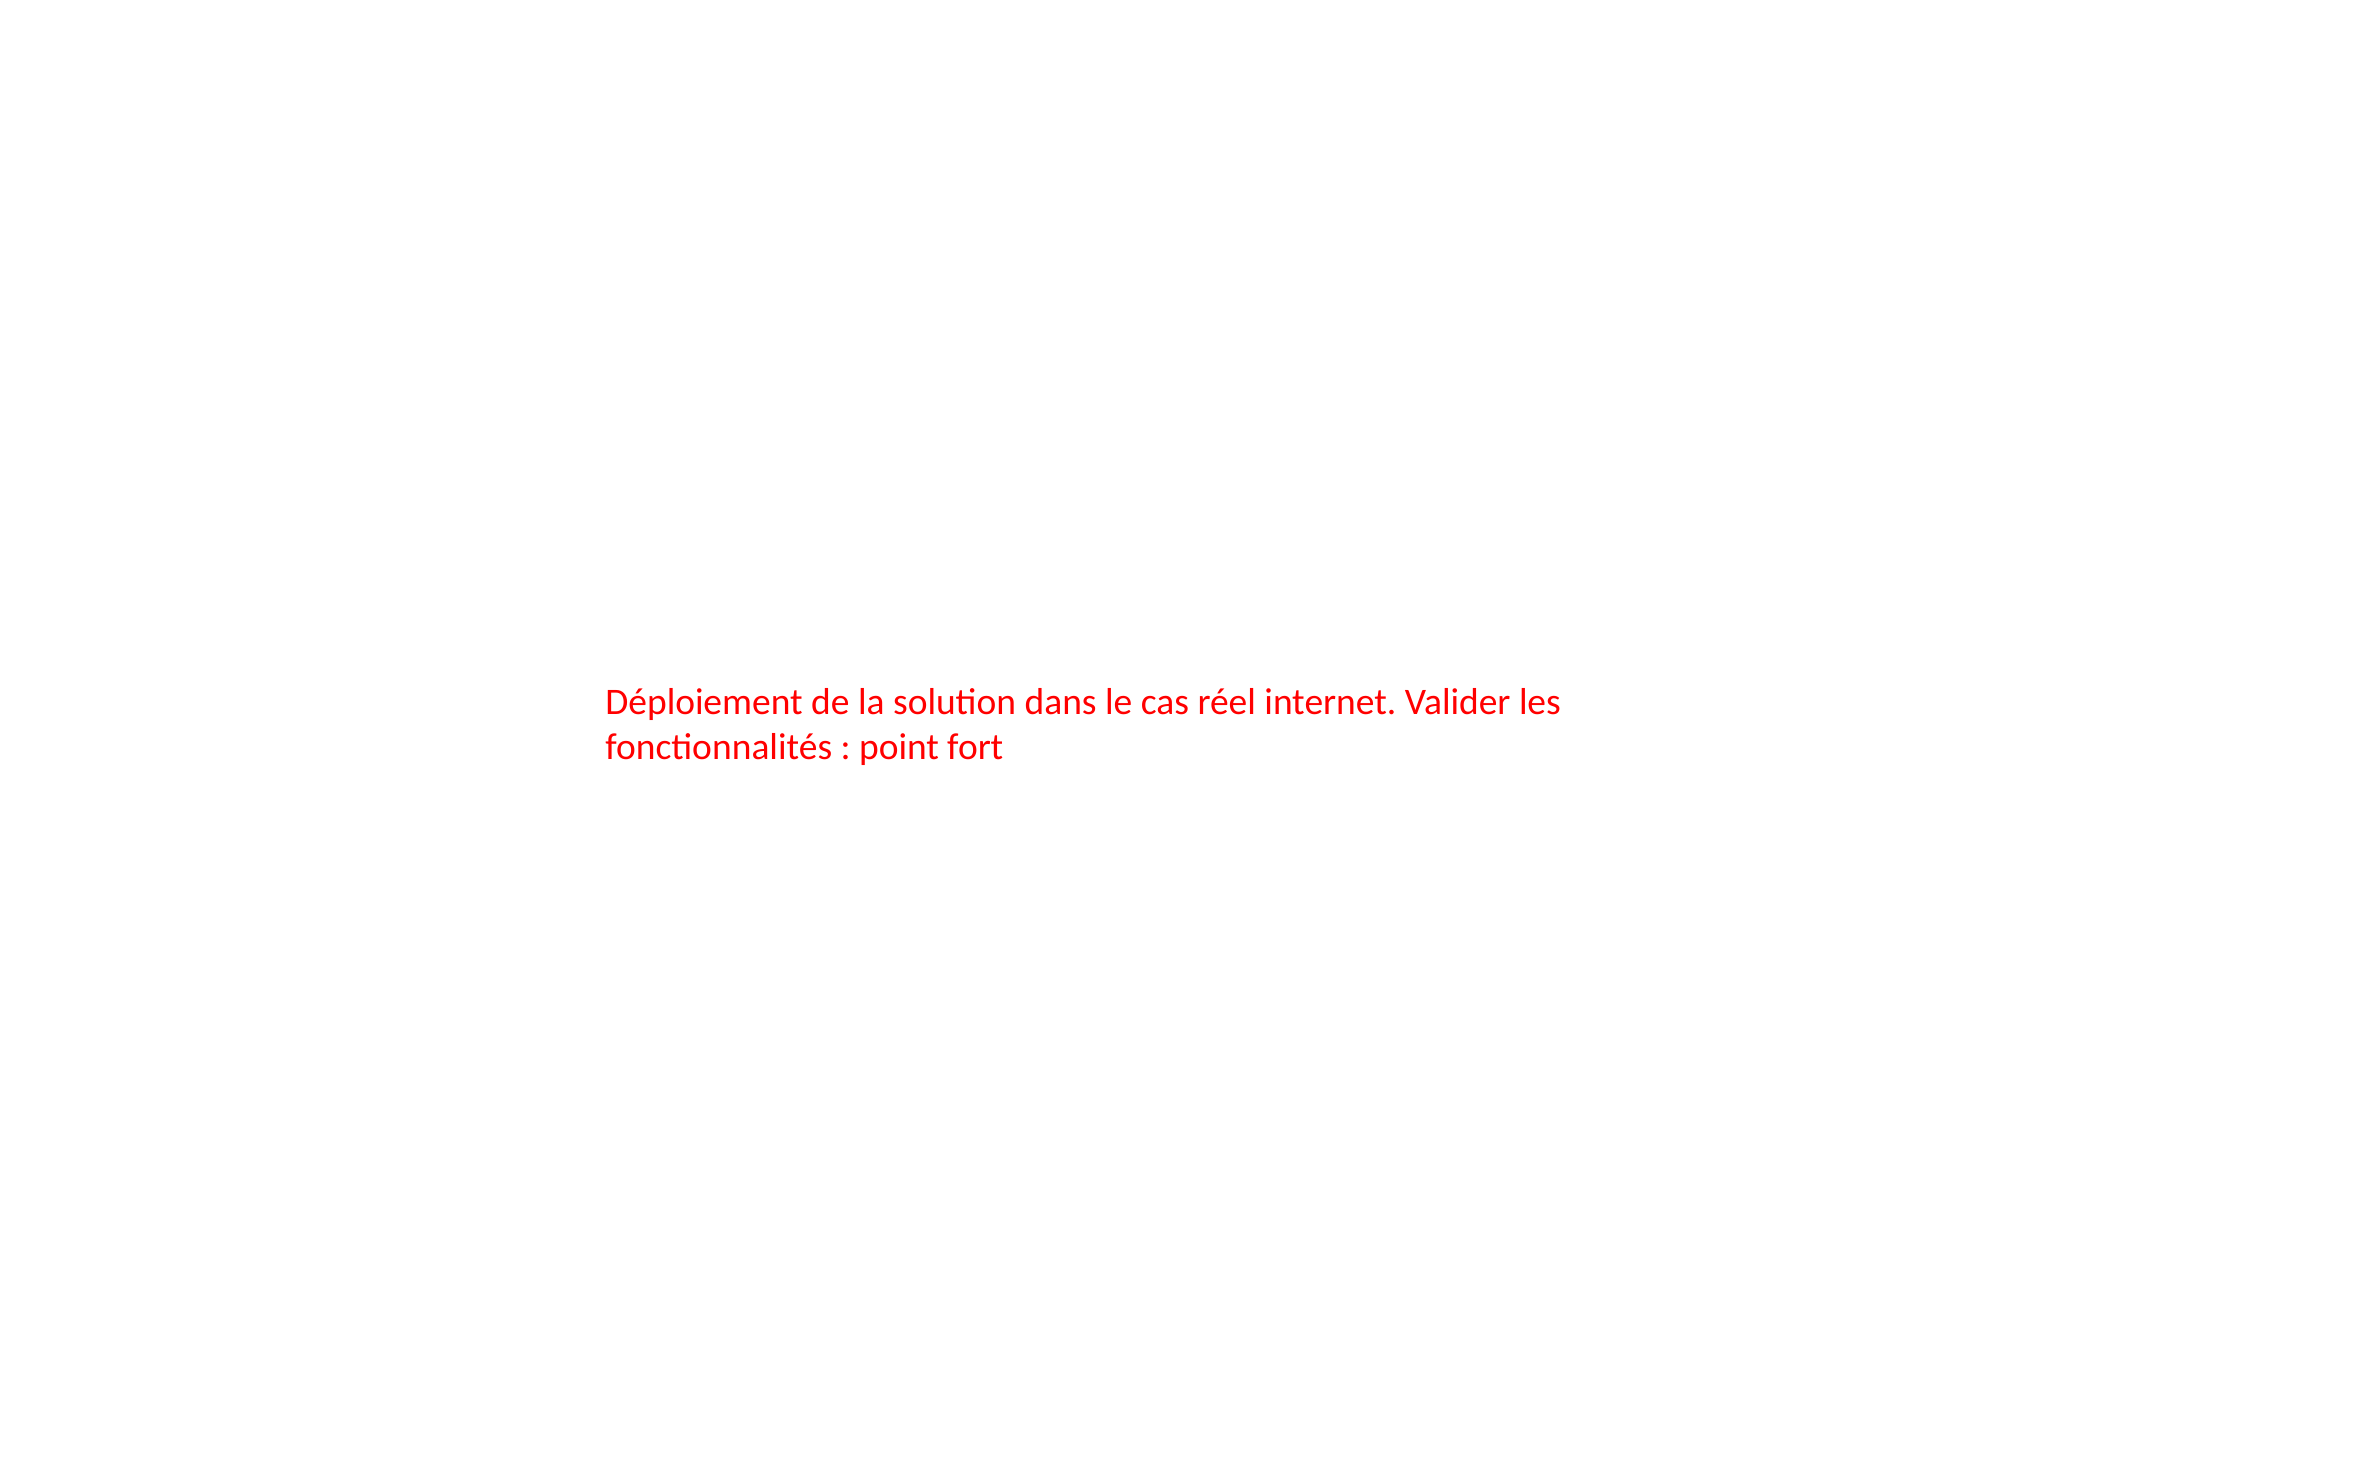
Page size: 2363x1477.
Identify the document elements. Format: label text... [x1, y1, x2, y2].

text_box Déploiement de la solution dans le cas réel internet. Valider les fonctionnalités : point fort [590, 670, 1772, 775]
